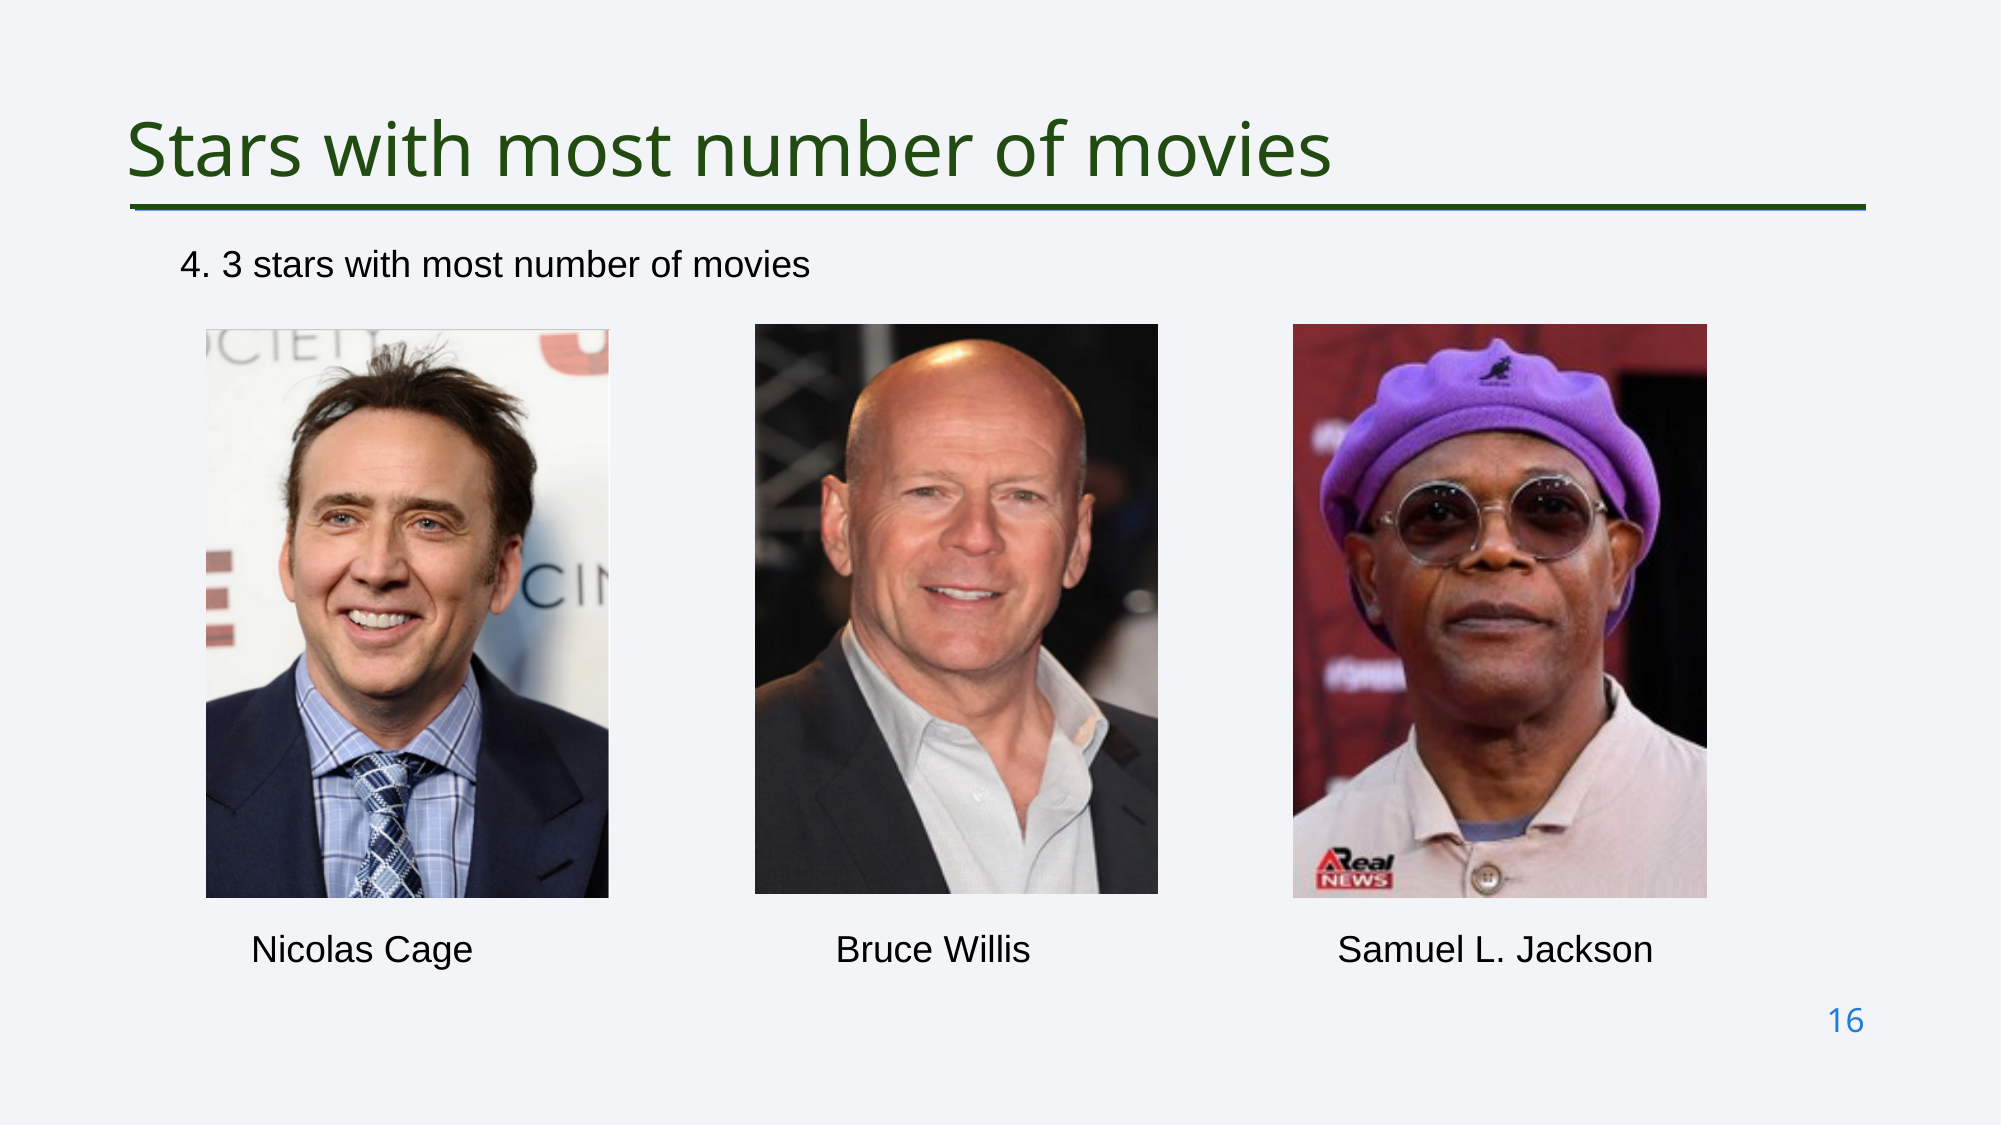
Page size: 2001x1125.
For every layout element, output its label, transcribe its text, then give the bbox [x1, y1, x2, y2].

text_box Bruce Willis [820, 921, 1123, 979]
text_box Stars with most number of movies [112, 88, 1659, 201]
text_box Nicolas Cage [236, 921, 556, 979]
picture [0, 0, 2001, 1125]
text_box Samuel L. Jackson [1322, 921, 1701, 979]
slide_number <number> [1429, 988, 1880, 1055]
text_box 4. 3 stars with most number of movies [165, 236, 1749, 294]
